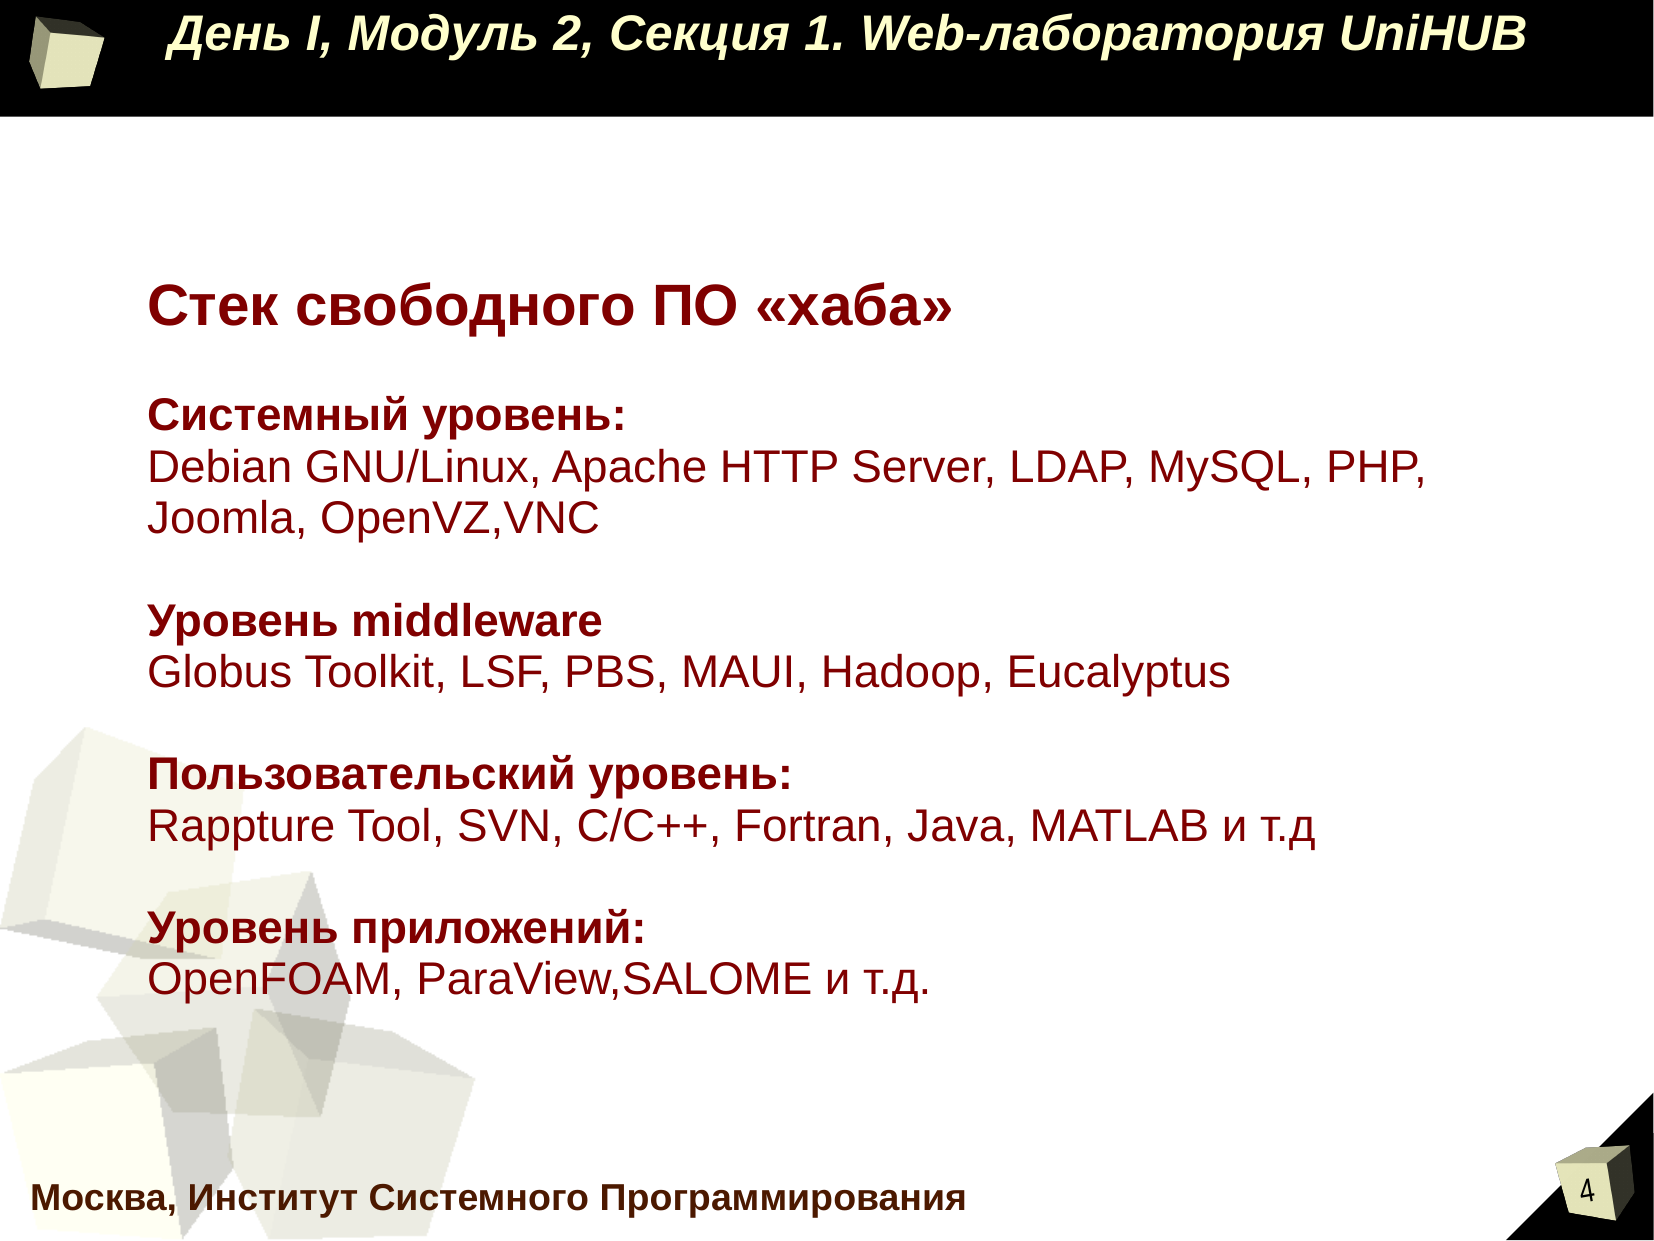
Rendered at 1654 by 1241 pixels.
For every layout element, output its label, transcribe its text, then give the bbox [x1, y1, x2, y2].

picture [464, 1193, 472, 1198]
picture [0, 726, 477, 1241]
text_box Стек свободного ПО «хаба» Системный уровень: Debian GNU/Linux, Apache HTTP Server, LDAP, MySQL, PHP, Joomla, OpenVZ,VNC Уровень middleware Globus Toolkit, LSF, PBS, MAUI, Hadoop, Eucalyptus Пользовательский уровень: Rappture Tool, SVN, C/C++, Fortran, Java, MATLAB и т.д Уровень приложений: OpenFOAM, ParaView,SALOME и т.д. [132, 265, 1615, 1096]
